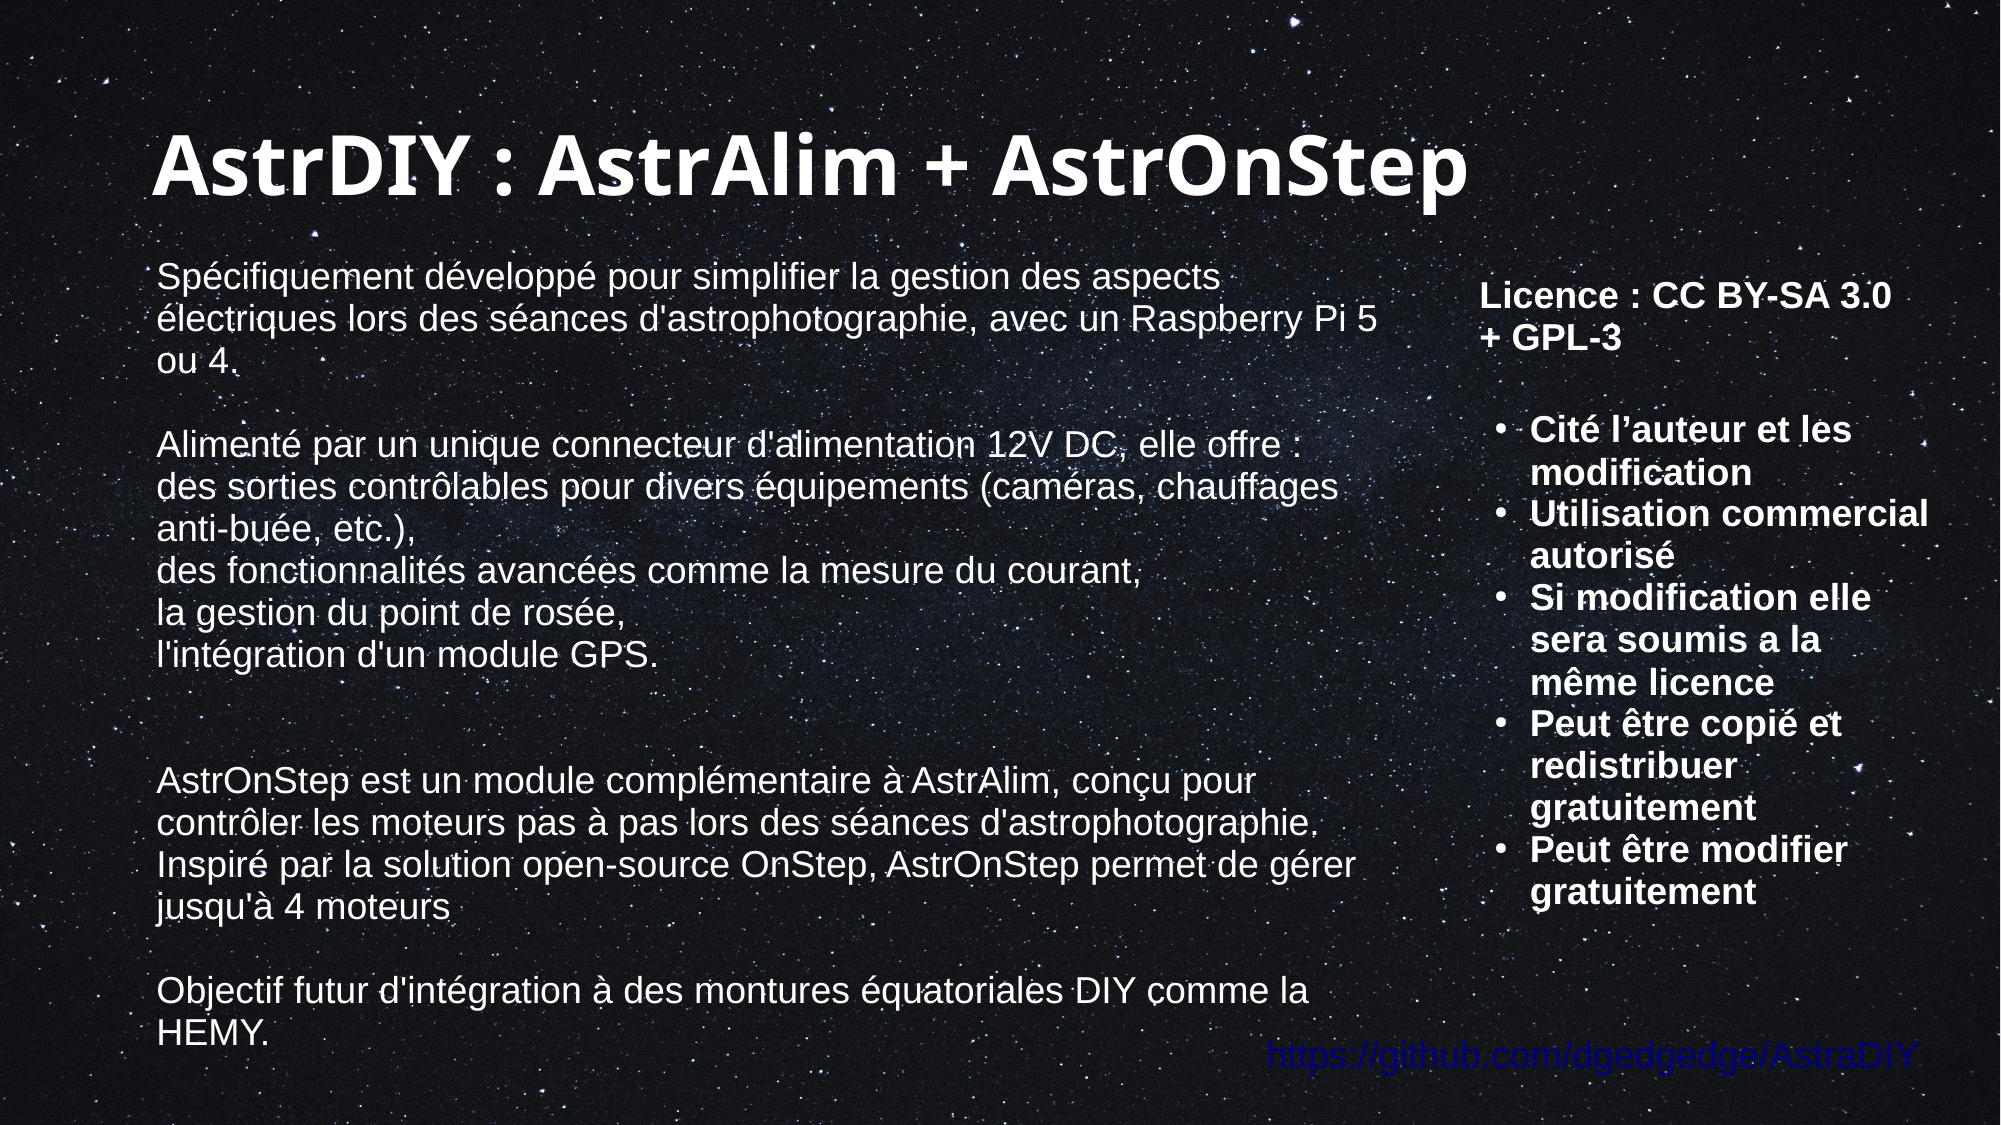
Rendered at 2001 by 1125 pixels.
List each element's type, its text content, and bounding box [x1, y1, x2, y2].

text_box Cité l’auteur et les modification Utilisation commercial autorisé Si modification elle sera soumis a la même licence Peut être copié et redistribuer gratuitement Peut être modifier gratuitement [1479, 401, 1949, 921]
text_box Spécifiquement développé pour simplifier la gestion des aspects électriques lors des séances d'astrophotographie, avec un Raspberry Pi 5 ou 4. Alimenté par un unique connecteur d'alimentation 12V DC, elle offre : des sorties contrôlables pour divers équipements (caméras, chauffages anti-buée, etc.), des fonctionnalités avancées comme la mesure du courant, la gestion du point de rosée, l'intégration d'un module GPS. AstrOnStep est un module complémentaire à AstrAlim, conçu pour contrôler les moteurs pas à pas lors des séances d'astrophotographie. Inspiré par la solution open-source OnStep, AstrOnStep permet de gérer jusqu'à 4 moteurs Objectif futur d'intégration à des montures équatoriales DIY comme la HEMY. [141, 248, 1406, 1061]
title AstrDIY : AstrAlim + AstrOnStep [137, 59, 1583, 278]
text_box Licence : CC BY-SA 3.0 + GPL-3 [1464, 267, 1949, 367]
picture [0, 0, 2001, 1125]
text_box https://github.com/dgedgedge/AstraDIY [1251, 1027, 1936, 1125]
